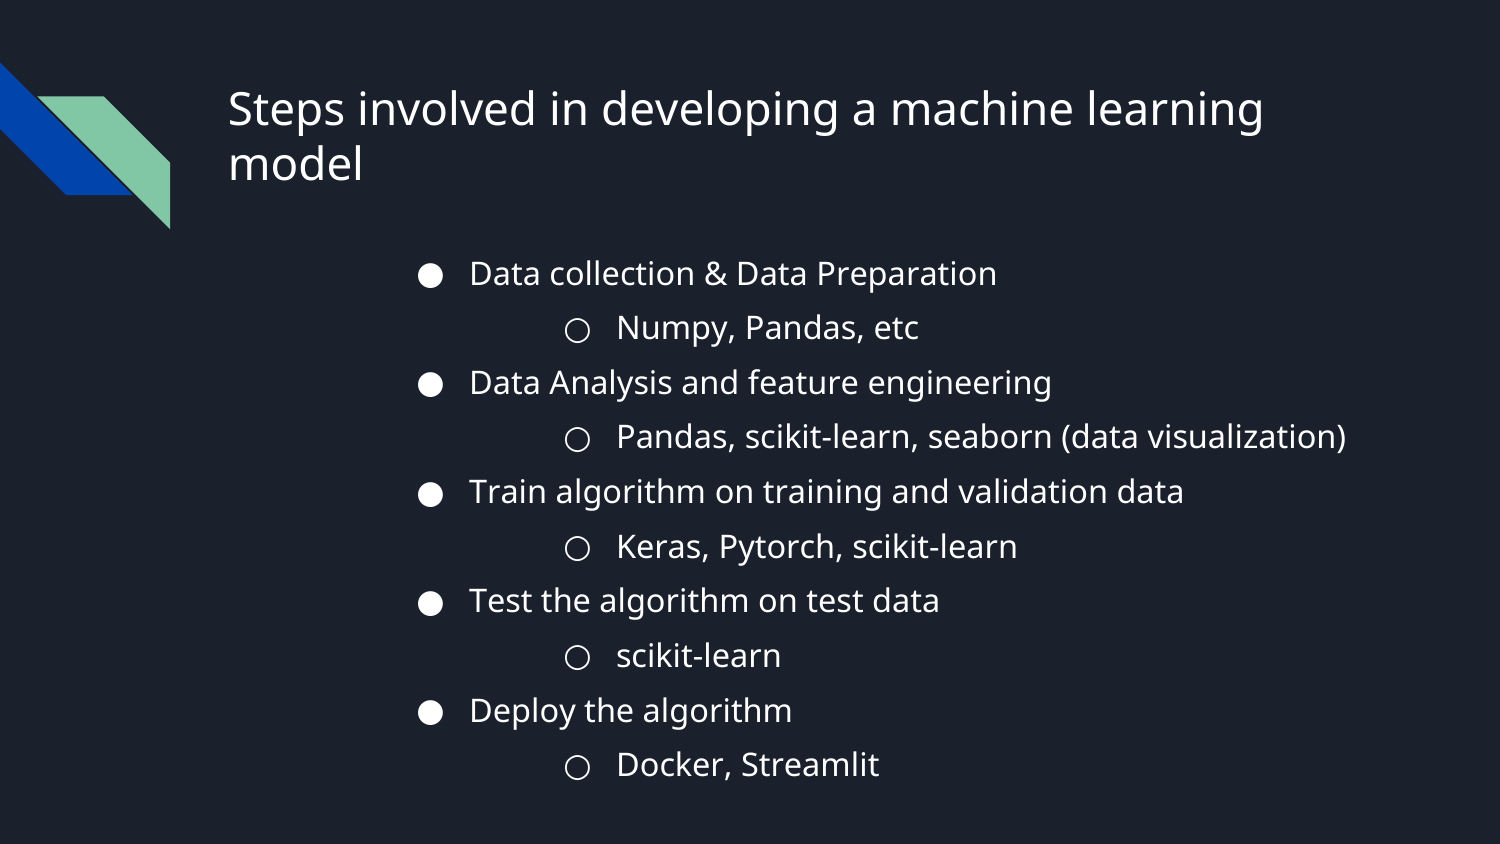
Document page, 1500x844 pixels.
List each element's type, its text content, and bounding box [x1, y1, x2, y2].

title Steps involved in developing a machine learning model [212, 64, 1368, 215]
list Data collection & Data Preparation Numpy, Pandas, etc Data Analysis and feature engineering Pandas, scikit-learn, seaborn (data visualization) Train algorithm on training and validation data Keras, Pytorch, scikit-learn Test the algorithm on test data scikit-learn Deploy the algorithm Docker, Streamlit [212, 221, 1368, 807]
